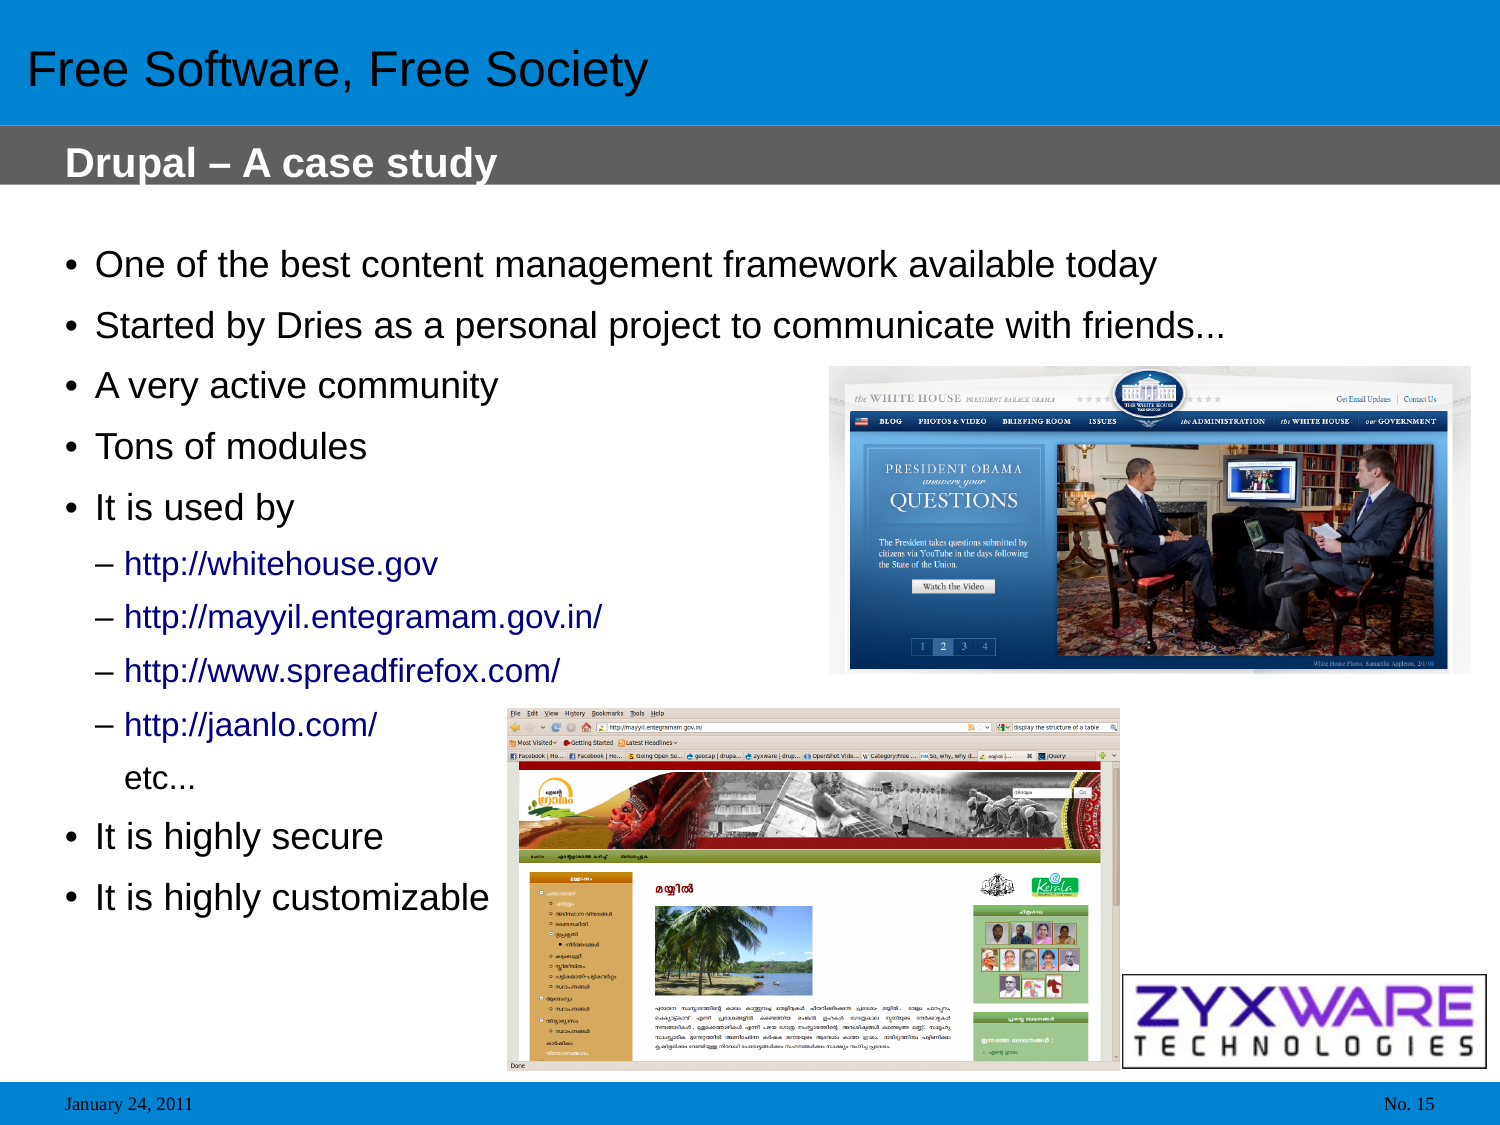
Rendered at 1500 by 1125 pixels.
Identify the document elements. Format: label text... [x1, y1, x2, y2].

picture [1122, 974, 1487, 1069]
title Drupal – A case study [64, 139, 1436, 187]
list One of the best content management framework available today Started by Dries as a personal project to communicate with friends... A very active community Tons of modules It is used by http://whitehouse.gov http://mayyil.entegramam.gov.in/ http://www.spreadfirefox.com/ http://jaanlo.com/ etc... It is highly secure It is highly customizable [64, 243, 1436, 972]
picture [829, 366, 1471, 674]
picture [507, 708, 1120, 1071]
